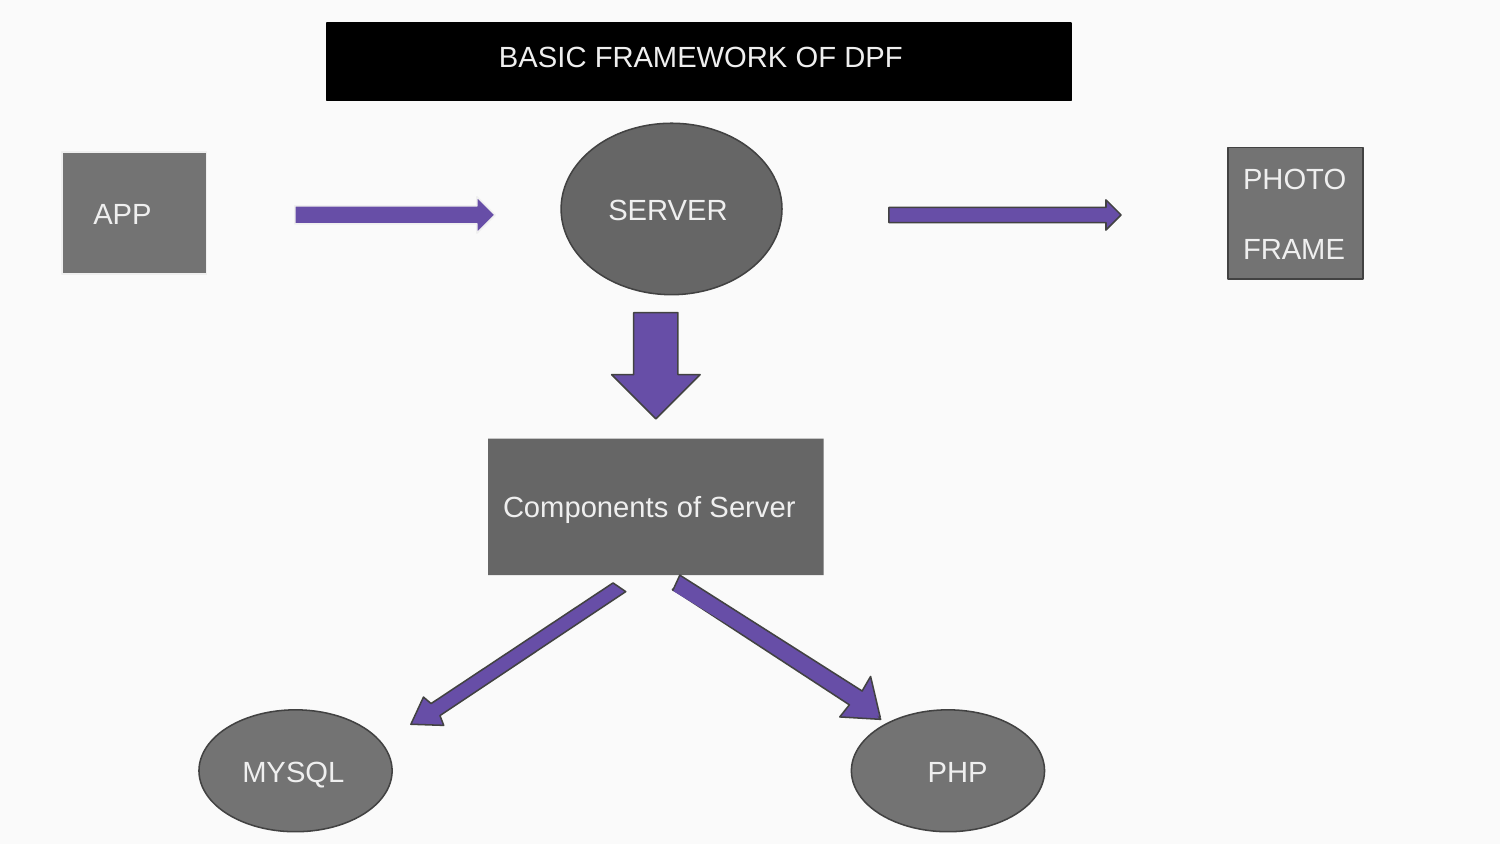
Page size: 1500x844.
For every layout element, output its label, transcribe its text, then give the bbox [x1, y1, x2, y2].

text_box MYSQL [198, 709, 393, 832]
text_box SERVER [561, 123, 783, 295]
text_box [671, 575, 881, 720]
text_box [888, 199, 1122, 231]
text_box [294, 196, 496, 234]
text_box BASIC FRAMEWORK OF DPF [327, 23, 1072, 101]
text_box APP [61, 152, 207, 275]
text_box [611, 312, 701, 419]
text_box [410, 582, 626, 726]
text_box Components of Server [488, 438, 824, 576]
text_box PHP [851, 709, 1045, 832]
text_box PHOTO FRAME [1228, 147, 1364, 279]
